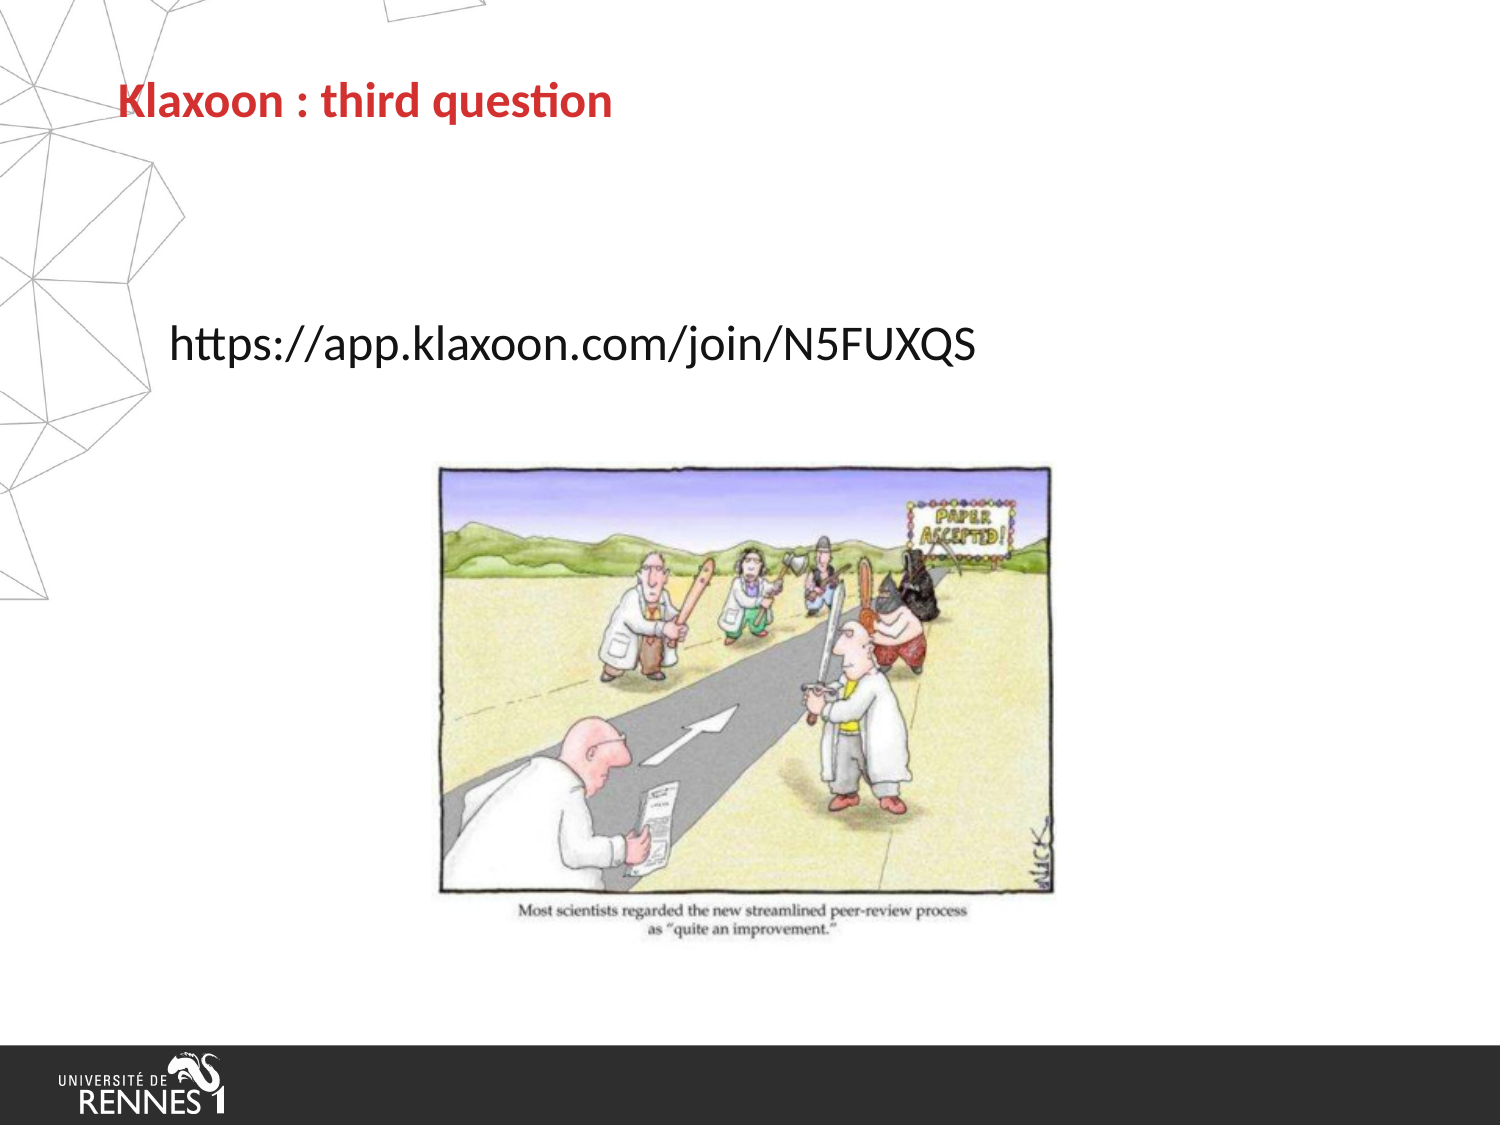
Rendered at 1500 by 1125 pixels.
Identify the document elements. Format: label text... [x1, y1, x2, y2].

picture [0, 0, 1500, 1045]
picture [59, 1052, 224, 1114]
title Klaxoon : third question [103, 59, 1397, 278]
list https://app.klaxoon.com/join/N5FUXQS [154, 302, 1334, 437]
